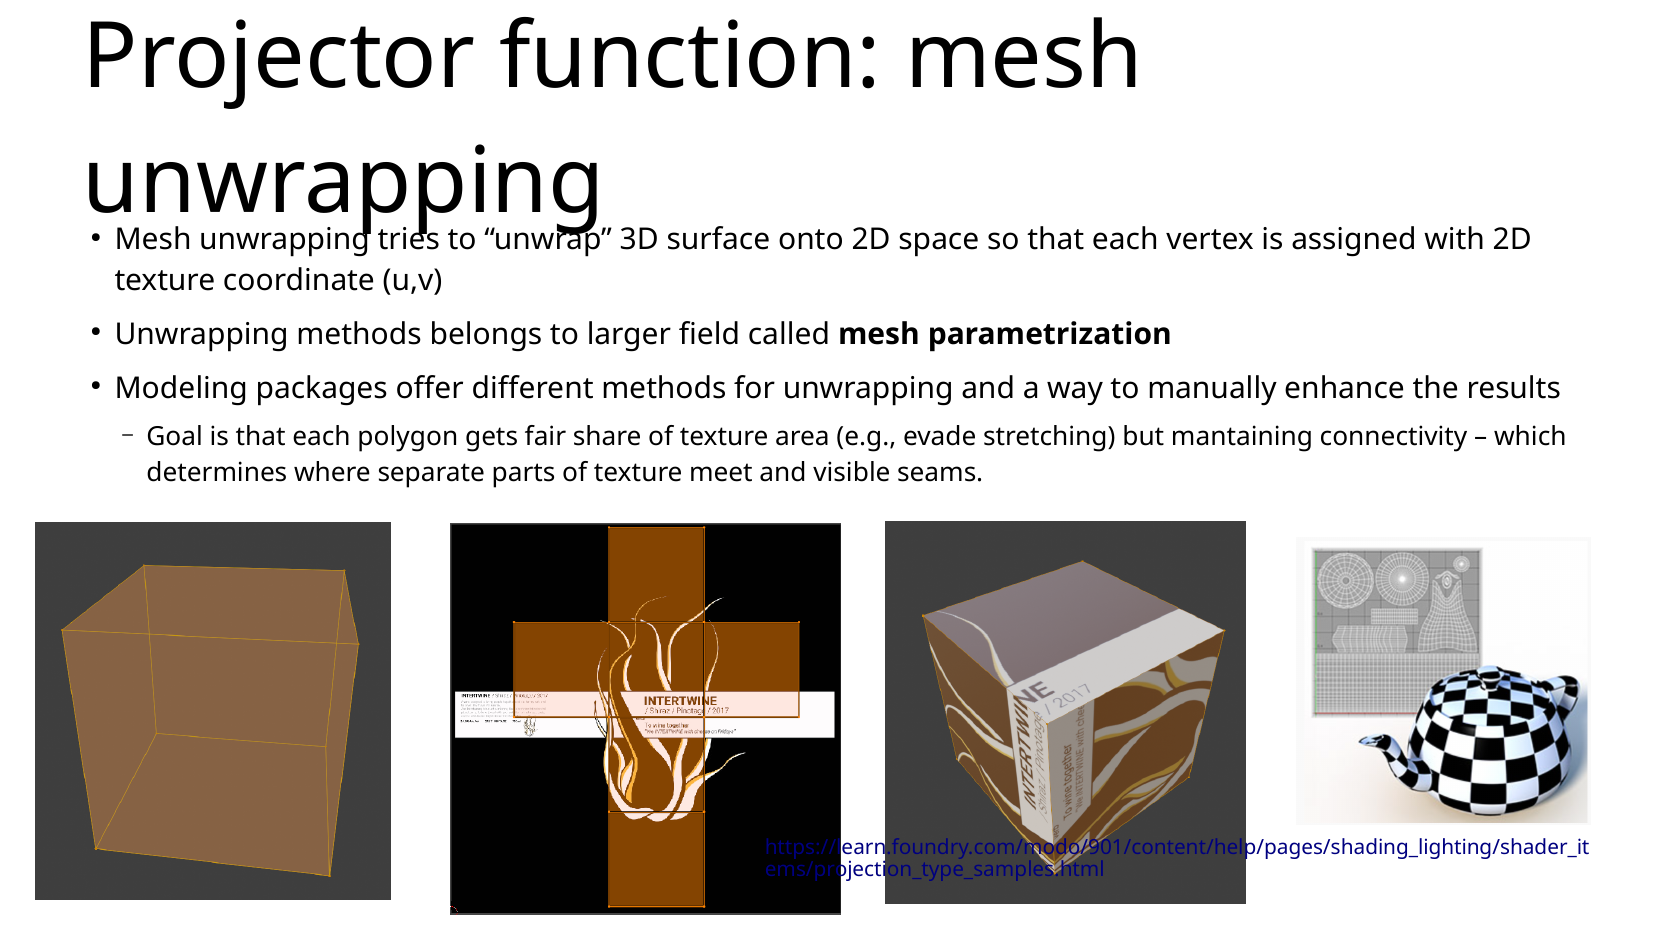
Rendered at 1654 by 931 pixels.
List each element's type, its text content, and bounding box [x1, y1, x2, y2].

picture [450, 523, 841, 916]
picture [885, 866, 1246, 904]
picture [1296, 537, 1591, 825]
picture [889, 866, 896, 875]
title Projector function: mesh unwrapping [82, 37, 1571, 193]
text_box https://learn.foundry.com/modo/901/content/help/pages/shading_lighting/shader_items/projection_type_samples.html [750, 825, 1606, 866]
picture [885, 521, 1246, 825]
picture [35, 522, 391, 901]
picture [931, 866, 936, 874]
list Mesh unwrapping tries to “unwrap” 3D surface onto 2D space so that each vertex is assigned with 2D texture coordinate (u,v) Unwrapping methods belongs to larger field called mesh parametrization Modeling packages offer different methods for unwrapping and a way to manually enhance the results Goal is that each polygon gets fair share of texture area (e.g., evade stretching) but mantaining connectivity – which determines where separate parts of texture meet and visible seams. [82, 217, 1571, 511]
